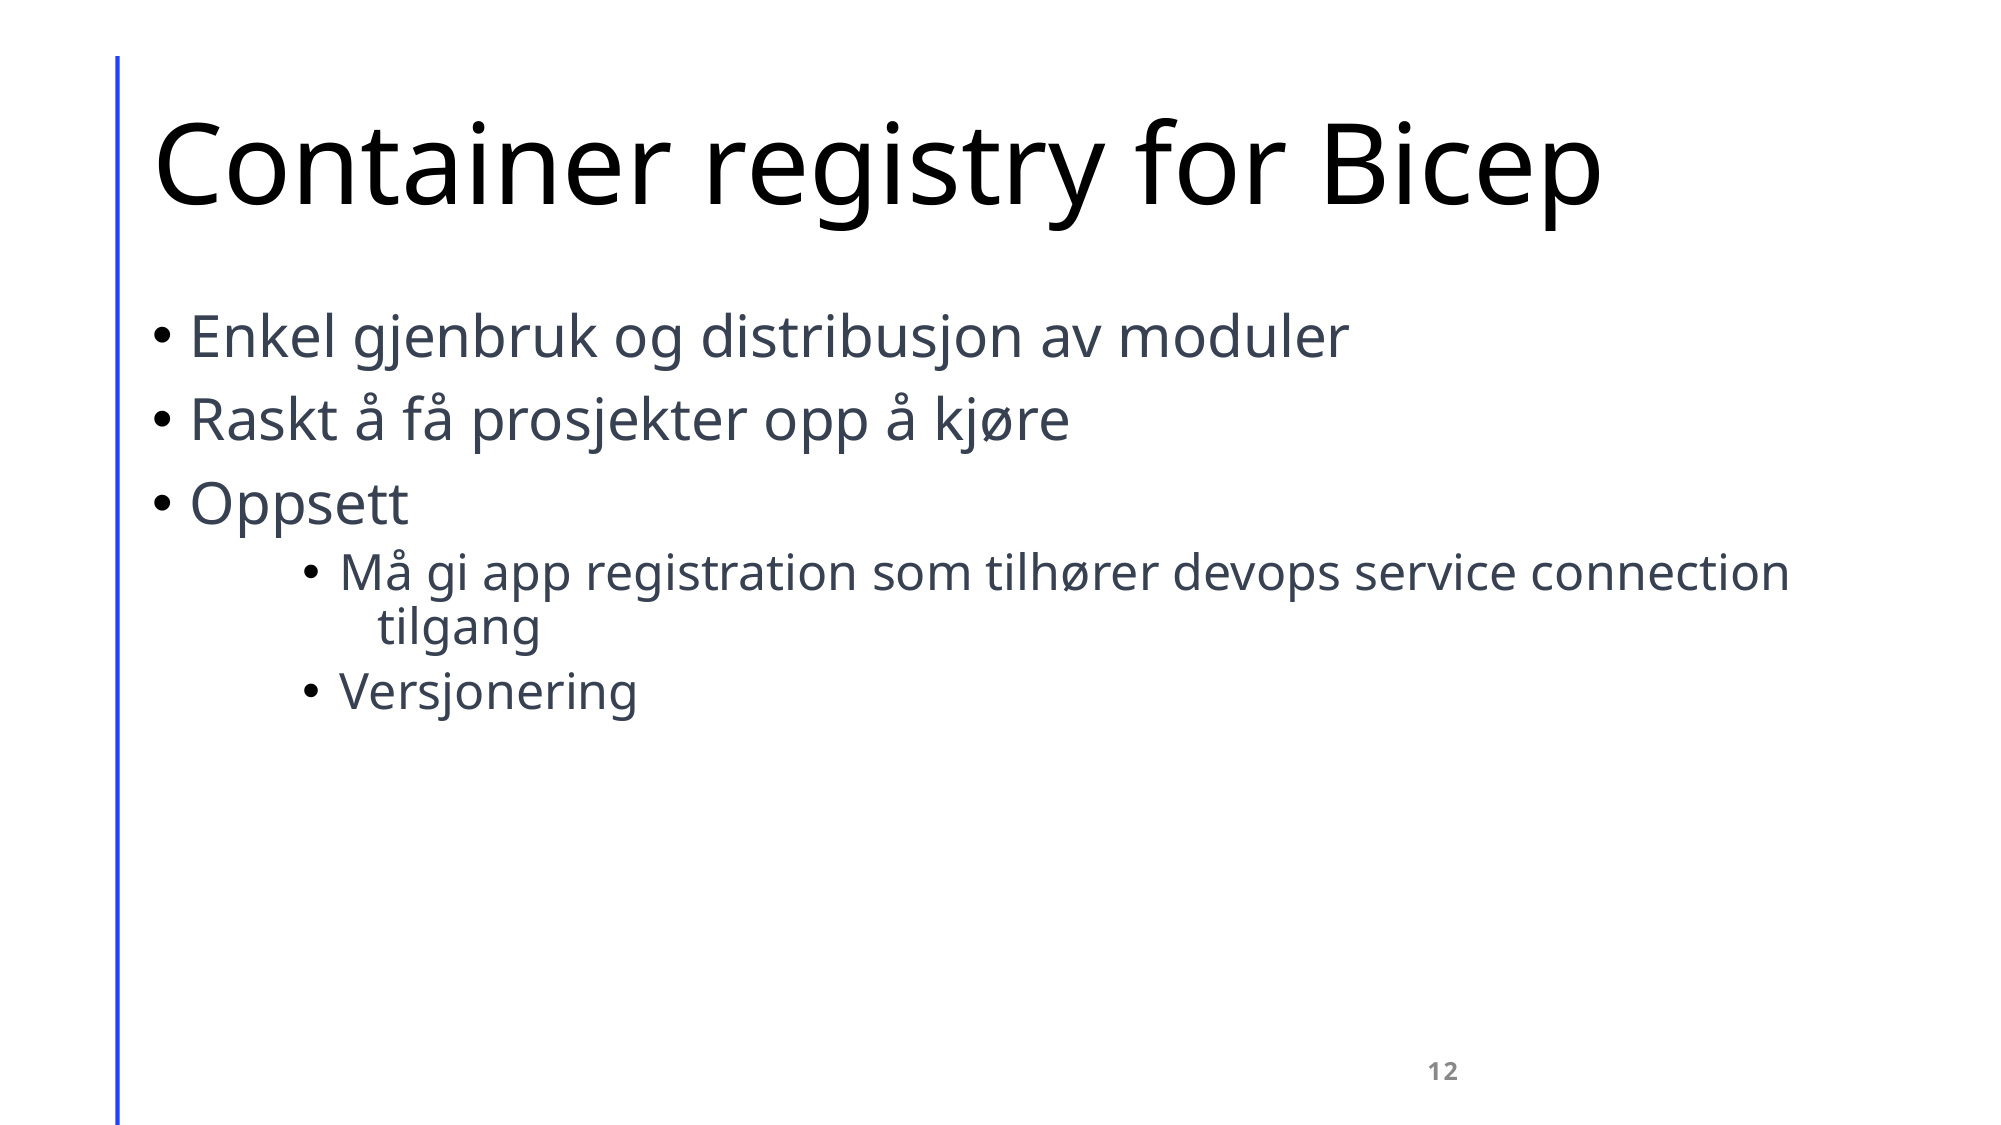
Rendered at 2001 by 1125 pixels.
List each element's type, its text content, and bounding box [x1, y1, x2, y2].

list Enkel gjenbruk og distribusjon av moduler Raskt å få prosjekter opp å kjøre Oppsett Må gi app registration som tilhører devops service connection tilgang Versjonering [137, 299, 1863, 1014]
title Container registry for Bicep [137, 59, 1863, 278]
text_box [1412, 1042, 1863, 1103]
